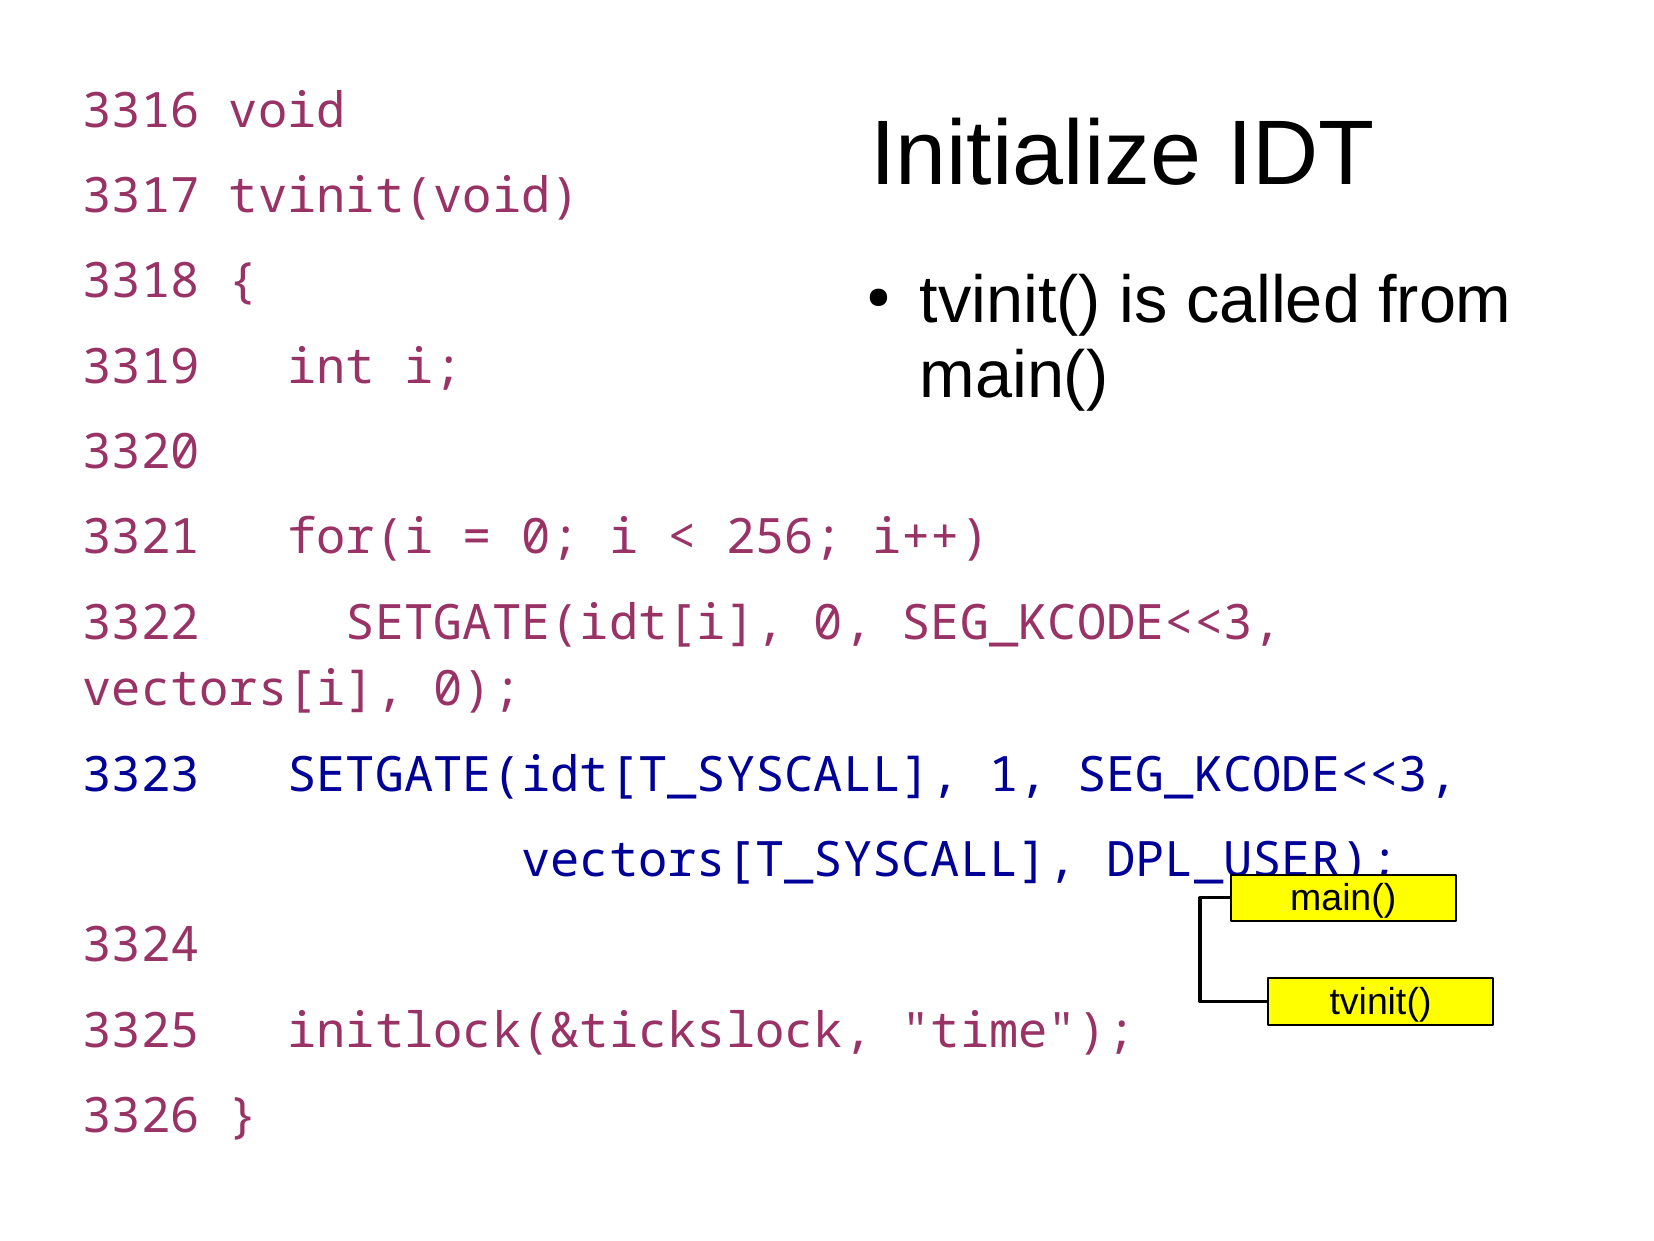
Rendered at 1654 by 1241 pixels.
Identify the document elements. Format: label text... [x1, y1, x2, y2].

list 3316 void 3317 tvinit(void) 3318 { 3319 int i; 3320 3321 for(i = 0; i < 256; i++) 3322 SETGATE(idt[i], 0, SEG_KCODE<<3, vectors[i], 0); 3323 SETGATE(idt[T_SYSCALL], 1, SEG_KCODE<<3, vectors[T_SYSCALL], DPL_USER); 3324 3325 initlock(&tickslock, "time"); 3326 } [82, 75, 1571, 1163]
text_box tvinit() [1268, 978, 1494, 1025]
text_box main() [1230, 874, 1456, 921]
title Initialize IDT [675, 49, 1571, 257]
list tvinit() is called from main() [848, 262, 1576, 682]
